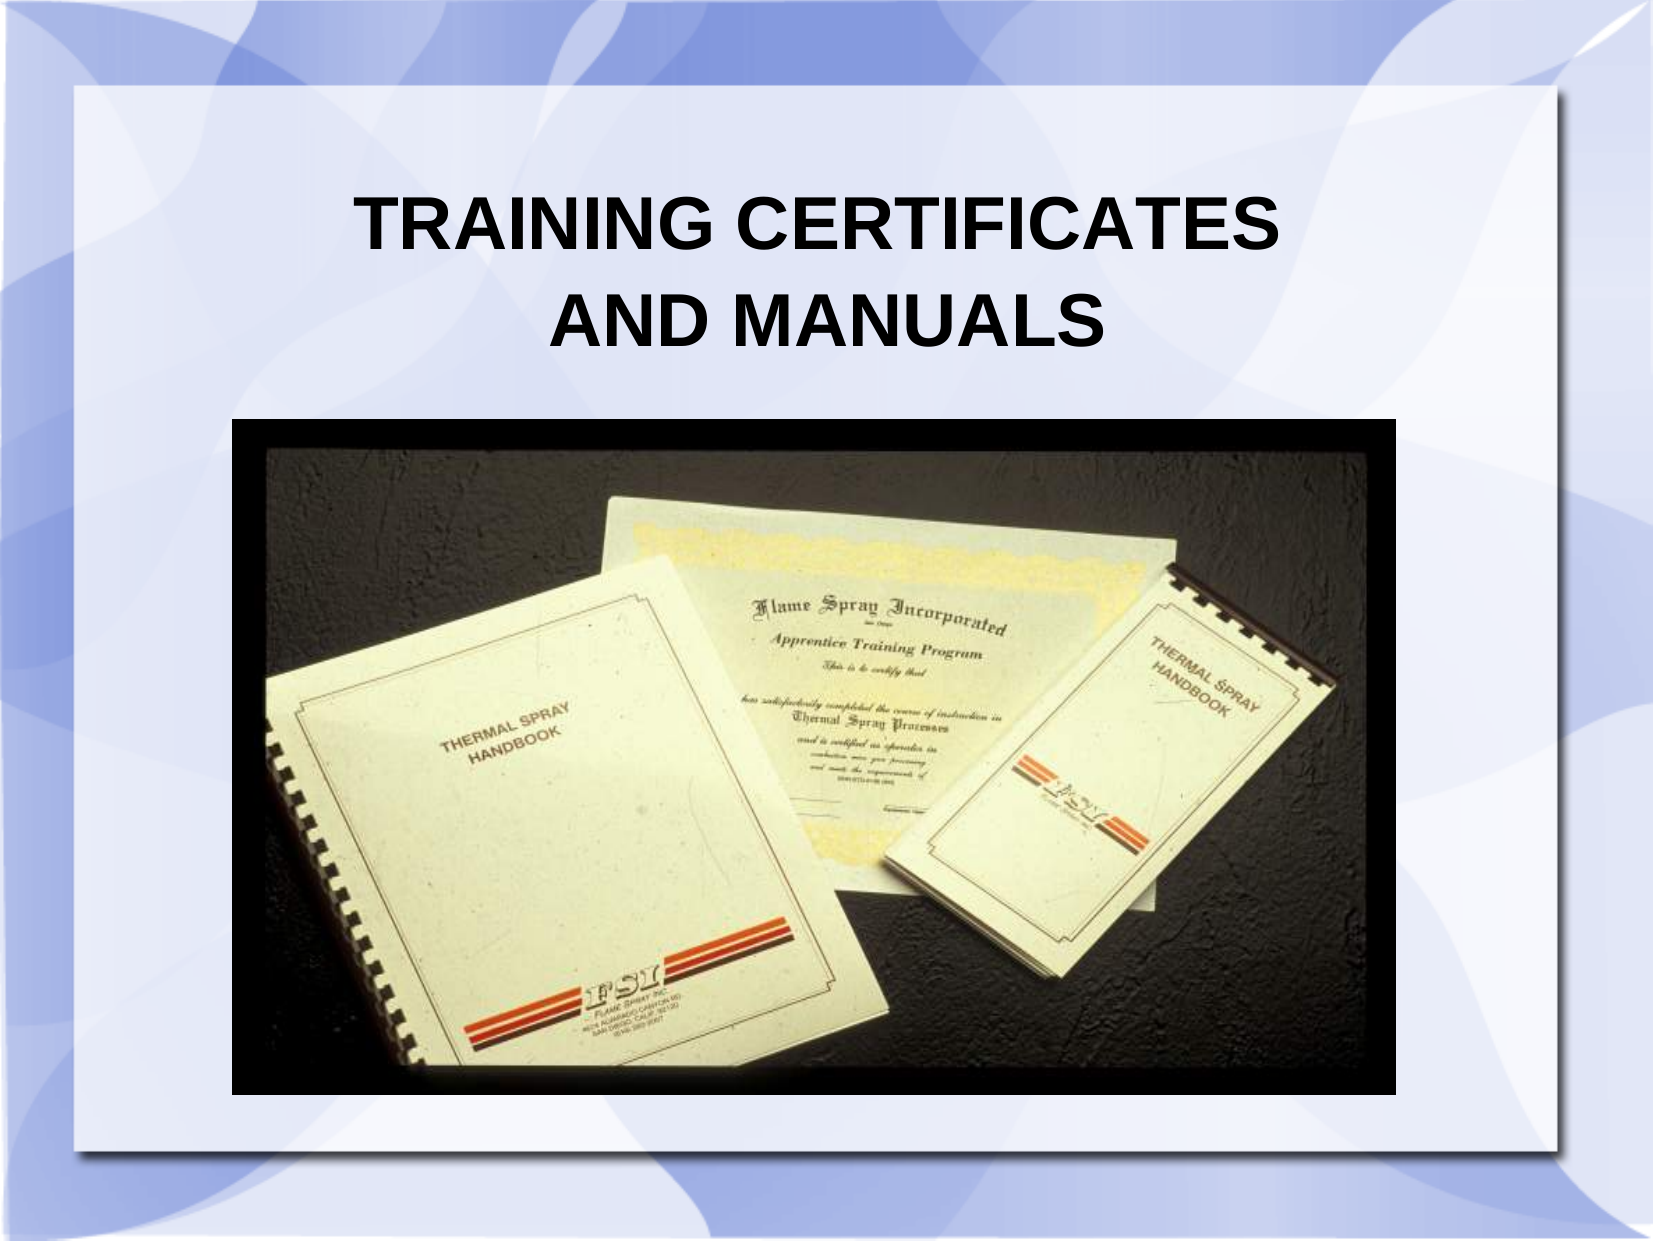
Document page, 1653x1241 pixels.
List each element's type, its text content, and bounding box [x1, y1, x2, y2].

picture [0, 0, 1653, 1241]
title TRAINING CERTIFICATES AND MANUALS [210, 135, 1426, 391]
